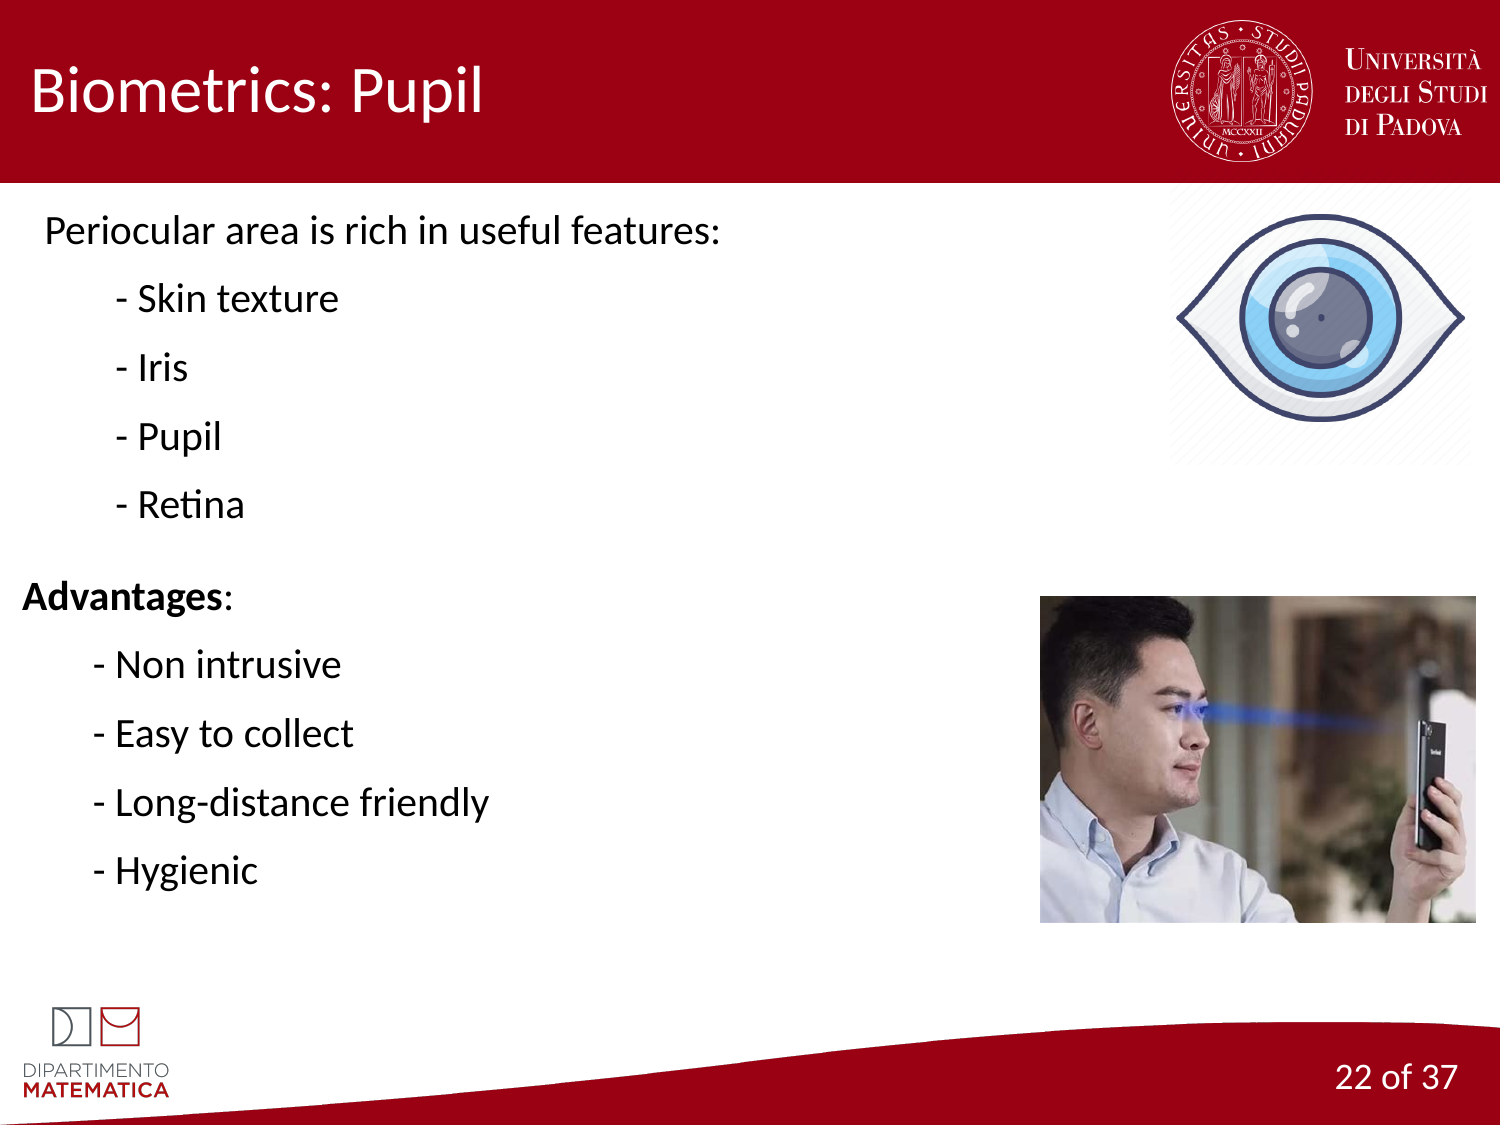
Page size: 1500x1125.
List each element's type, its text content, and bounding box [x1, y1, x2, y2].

slide_number 22 of 37 [1136, 1044, 1474, 1104]
picture [1170, 170, 1471, 465]
title Biometrics: Pupil [0, 0, 1159, 183]
picture [1040, 596, 1476, 923]
picture [1171, 20, 1487, 162]
picture [0, 1007, 1500, 1125]
list Periocular area is rich in useful features: - Skin texture - Iris - Pupil - Retina [0, 200, 1170, 381]
list Advantages: - Non intrusive - Easy to collect - Long-distance friendly - Hygienic [0, 566, 1426, 747]
